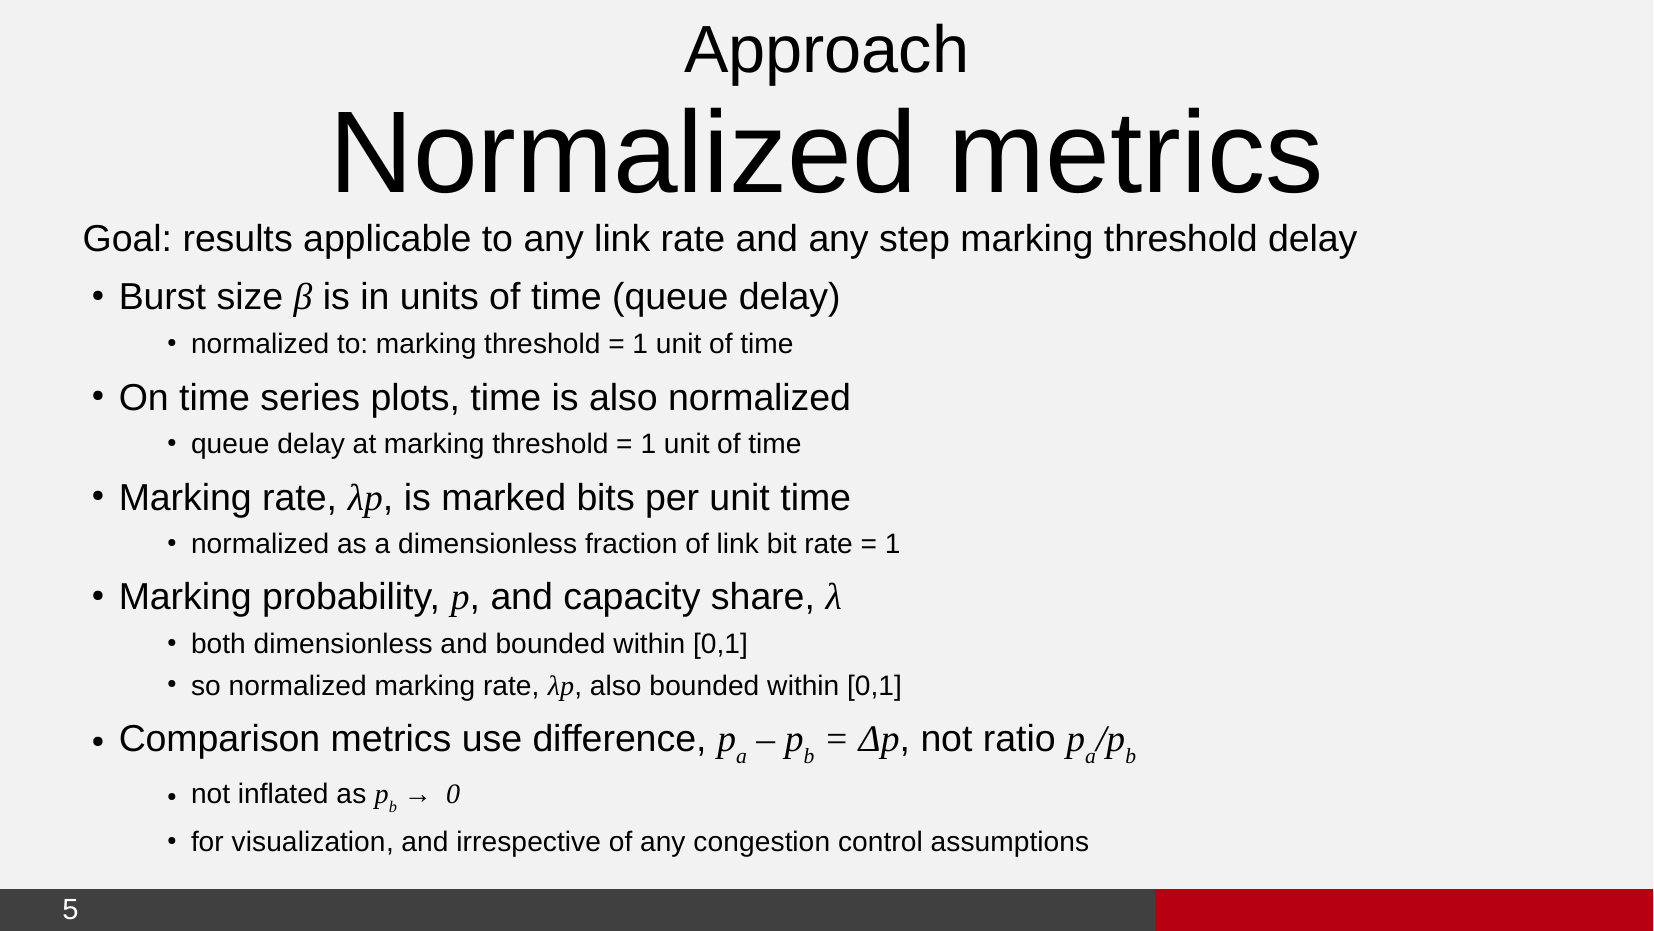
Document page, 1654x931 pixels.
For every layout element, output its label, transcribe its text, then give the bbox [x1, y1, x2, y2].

title Approach Normalized metrics [82, 12, 1571, 217]
list Goal: results applicable to any link rate and any step marking threshold delay Burst size β is in units of time (queue delay) normalized to: marking threshold = 1 unit of time On time series plots, time is also normalized queue delay at marking threshold = 1 unit of time Marking rate, λp, is marked bits per unit time normalized as a dimensionless fraction of link bit rate = 1 Marking probability, p, and capacity share, λ both dimensionless and bounded within [0,1] so normalized marking rate, λp, also bounded within [0,1] Comparison metrics use difference, pa – pb = Δp, not ratio pa/pb not inflated as pb → 0 for visualization, and irrespective of any congestion control assumptions [82, 217, 1571, 867]
